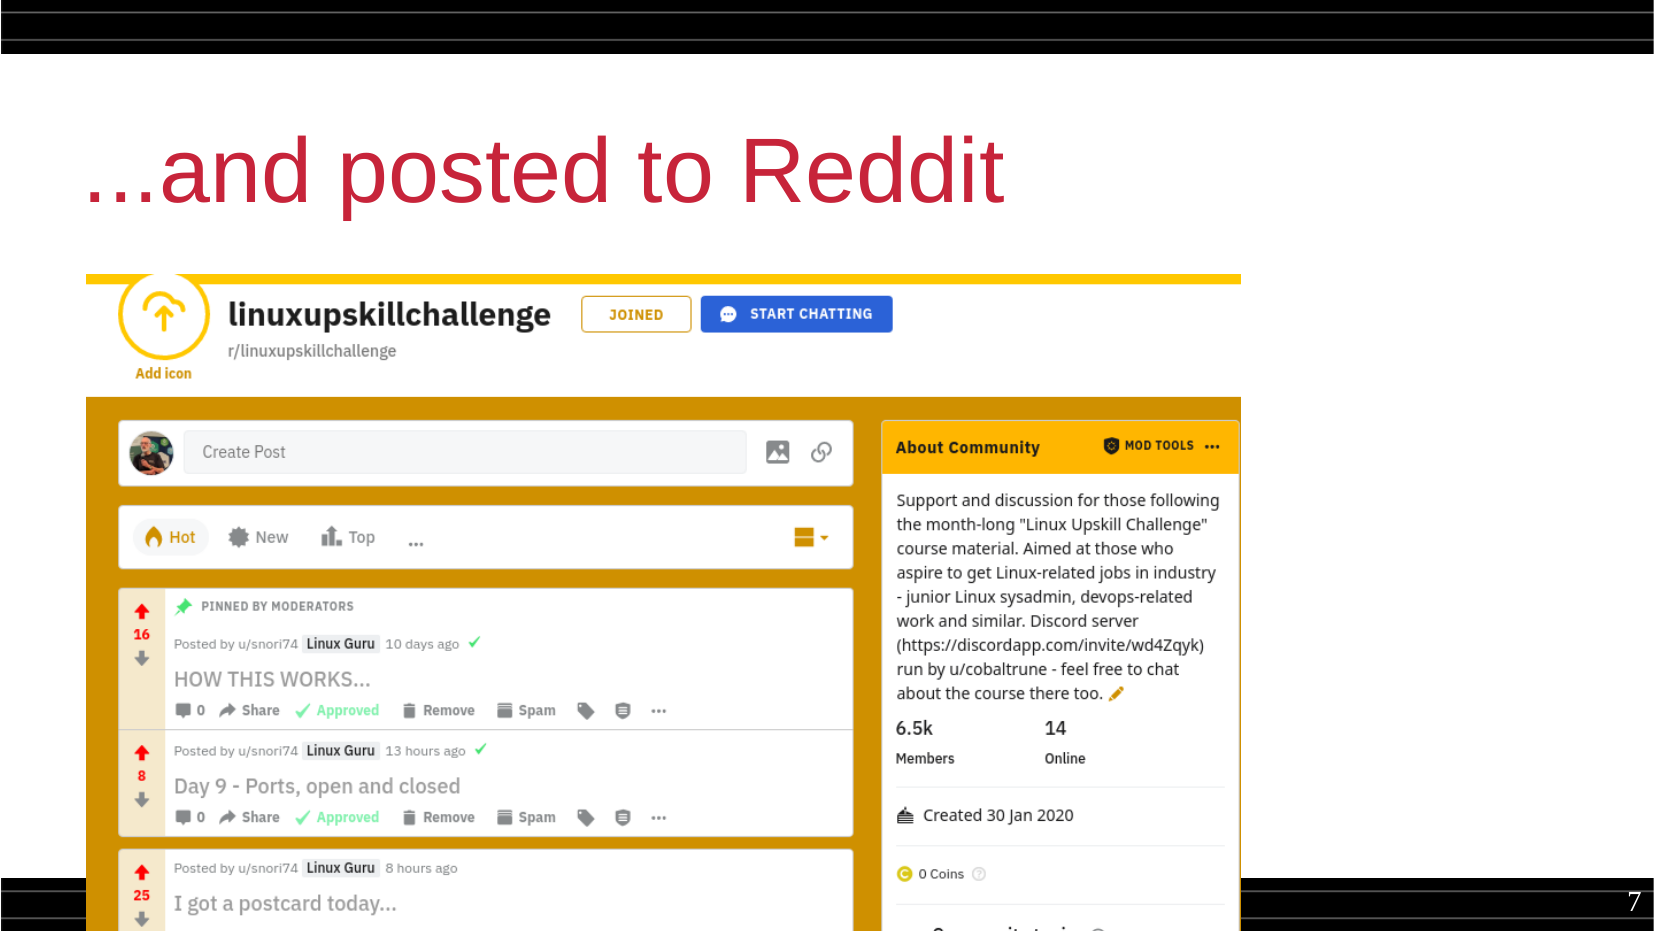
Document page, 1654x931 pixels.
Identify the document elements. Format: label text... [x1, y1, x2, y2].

picture [1, 274, 1654, 931]
picture [1, 0, 1654, 54]
title ...and posted to Reddit [82, 92, 1571, 249]
